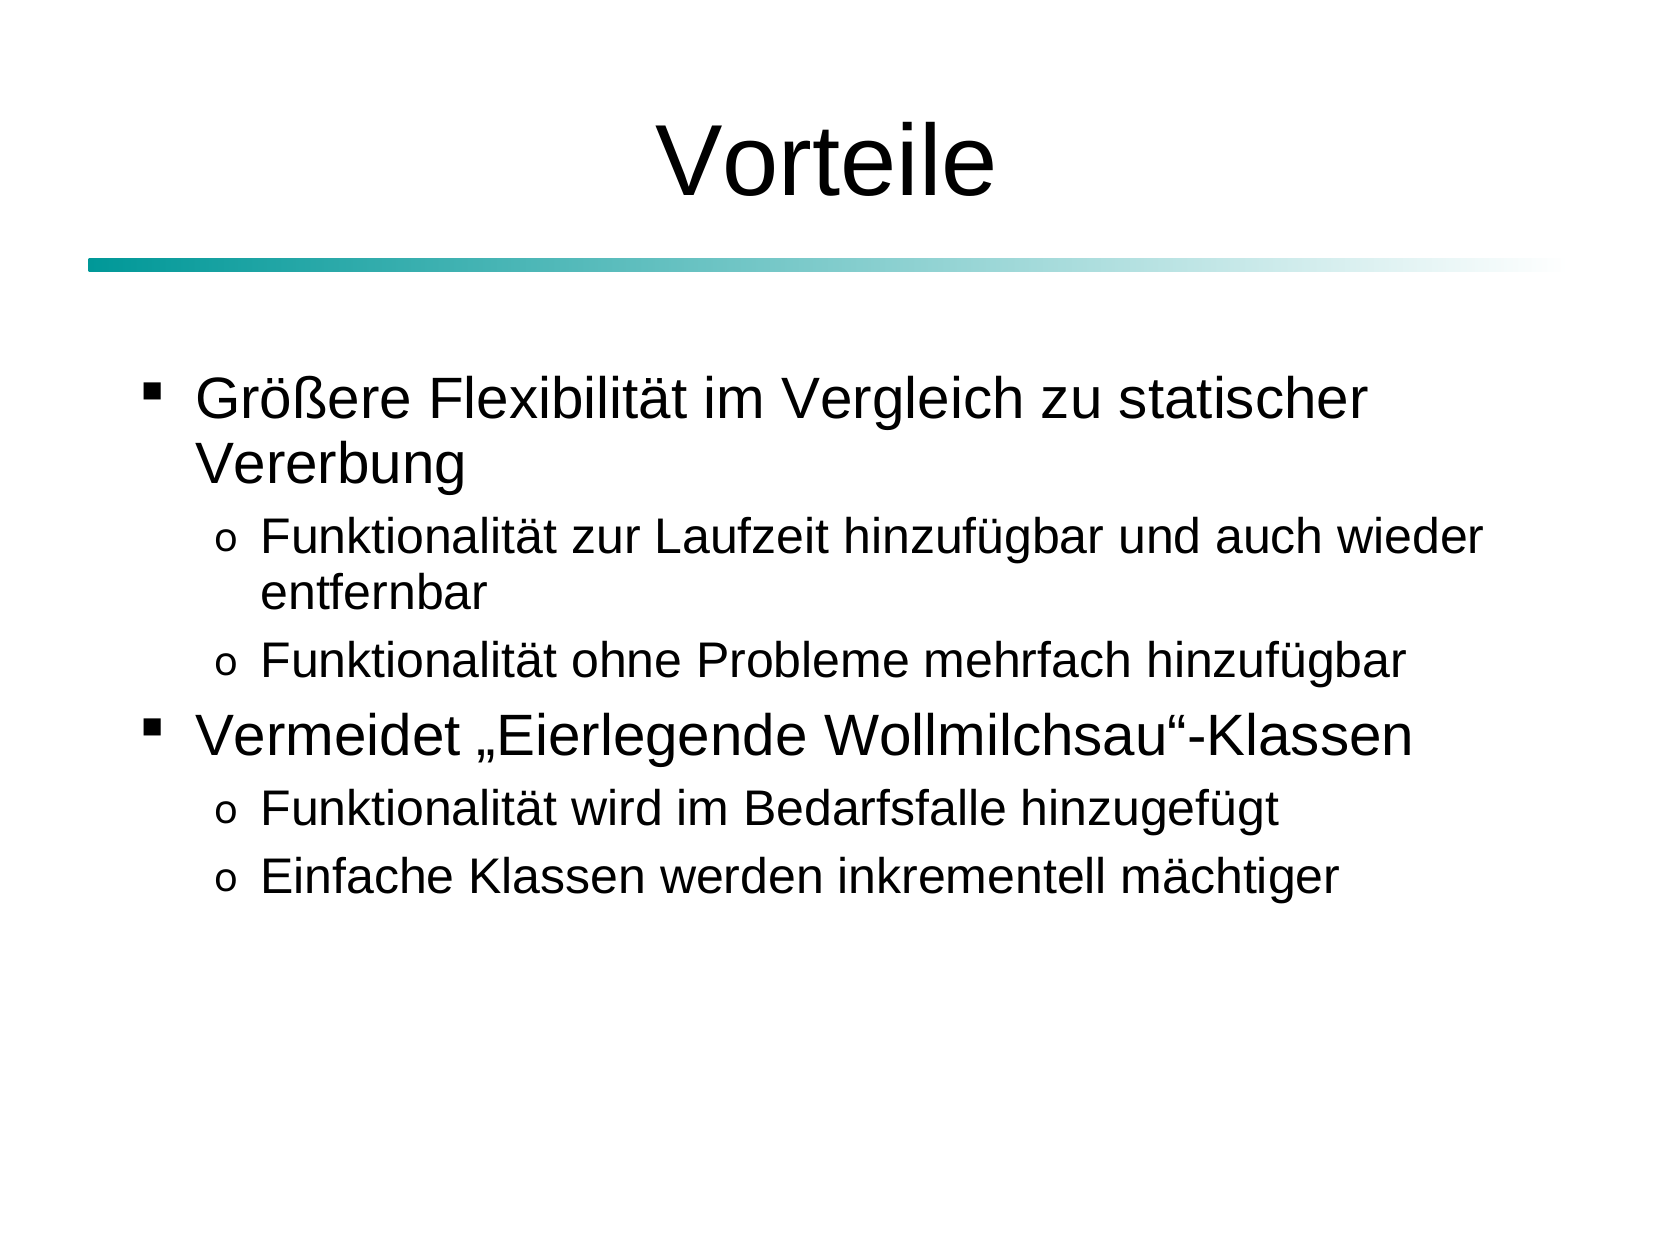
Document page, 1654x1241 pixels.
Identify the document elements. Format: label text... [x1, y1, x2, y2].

list Größere Flexibilität im Vergleich zu statischer Vererbung Funktionalität zur Laufzeit hinzufügbar und auch wieder entfernbar Funktionalität ohne Probleme mehrfach hinzufügbar Vermeidet „Eierlegende Wollmilchsau“-Klassen Funktionalität wird im Bedarfsfalle hinzugefügt Einfache Klassen werden inkrementell mächtiger [124, 358, 1530, 1158]
title Vorteile [124, 56, 1530, 264]
